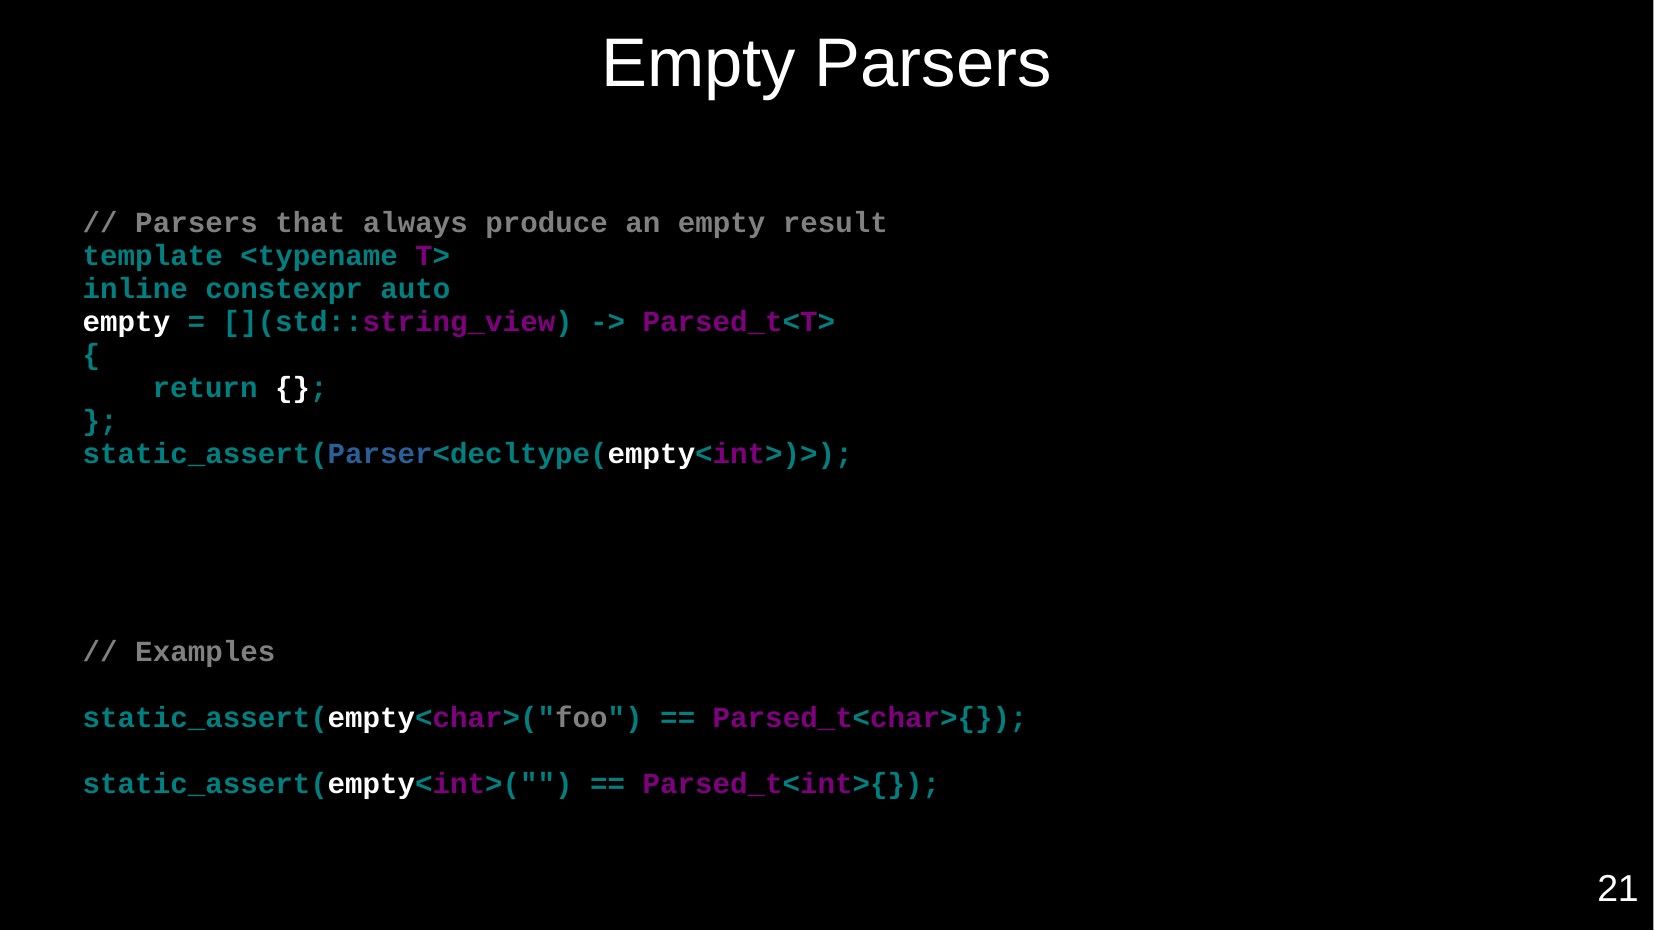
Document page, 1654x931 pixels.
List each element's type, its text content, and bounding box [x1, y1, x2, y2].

subtitle // Parsers that always produce an empty result template <typename T> inline constexpr auto empty = [](std::string_view) -> Parsed_t<T> { return {}; }; static_assert(Parser<decltype(empty<int>)>); // Examples static_assert(empty<char>("foo") == Parsed_t<char>{}); static_assert(empty<int>("") == Parsed_t<int>{}); [82, 184, 1571, 826]
text_box <number> [1024, 860, 1654, 931]
title Empty Parsers [82, 4, 1571, 121]
